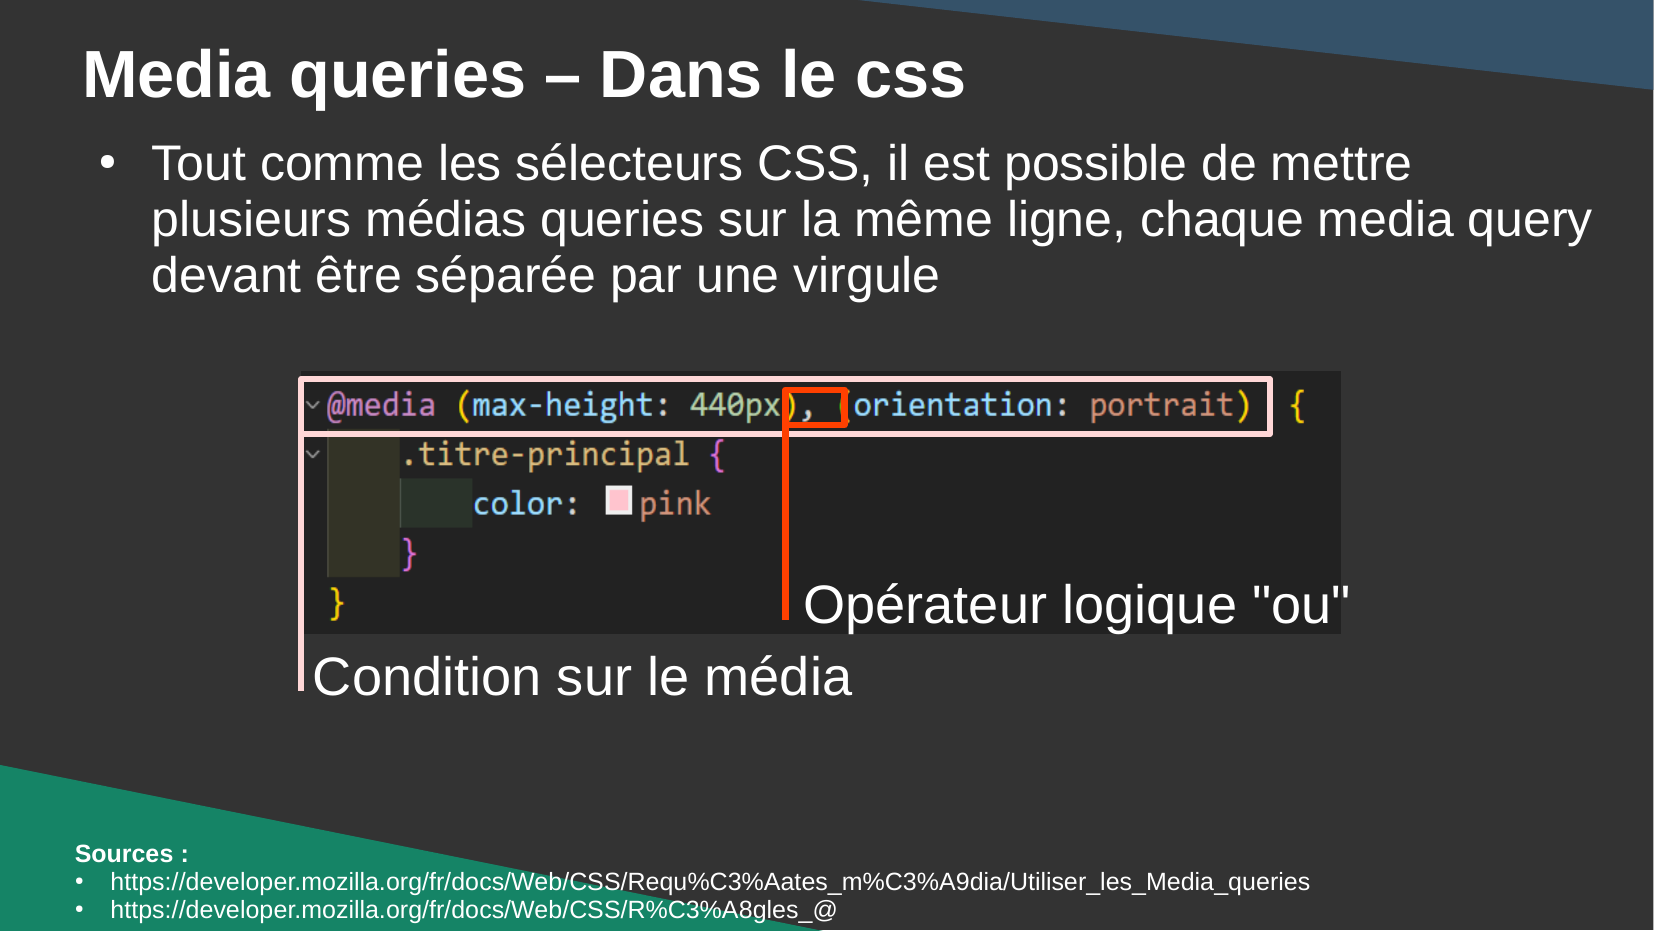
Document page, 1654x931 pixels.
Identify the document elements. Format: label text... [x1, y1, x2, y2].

text_box [858, 0, 1654, 90]
title Media queries – Dans le css [82, 37, 1571, 122]
text_box [0, 764, 333, 931]
text_box Sources : https://developer.mozilla.org/fr/docs/Web/CSS/Requ%C3%Aates_m%C3%A9dia/Utiliser_les_Media_queries https://developer.mozilla.org/fr/docs/Web/CSS/R%C3%A8gles_@ [60, 832, 1546, 931]
picture [301, 371, 1341, 634]
picture [304, 382, 1267, 431]
title Opérateur logique "ou" [803, 574, 1371, 636]
title Condition sur le média [312, 646, 939, 708]
picture [789, 393, 841, 422]
list Tout comme les sélecteurs CSS, il est possible de mettre plusieurs médias queries sur la même ligne, chaque media query devant être séparée par une virgule [80, 135, 1605, 337]
